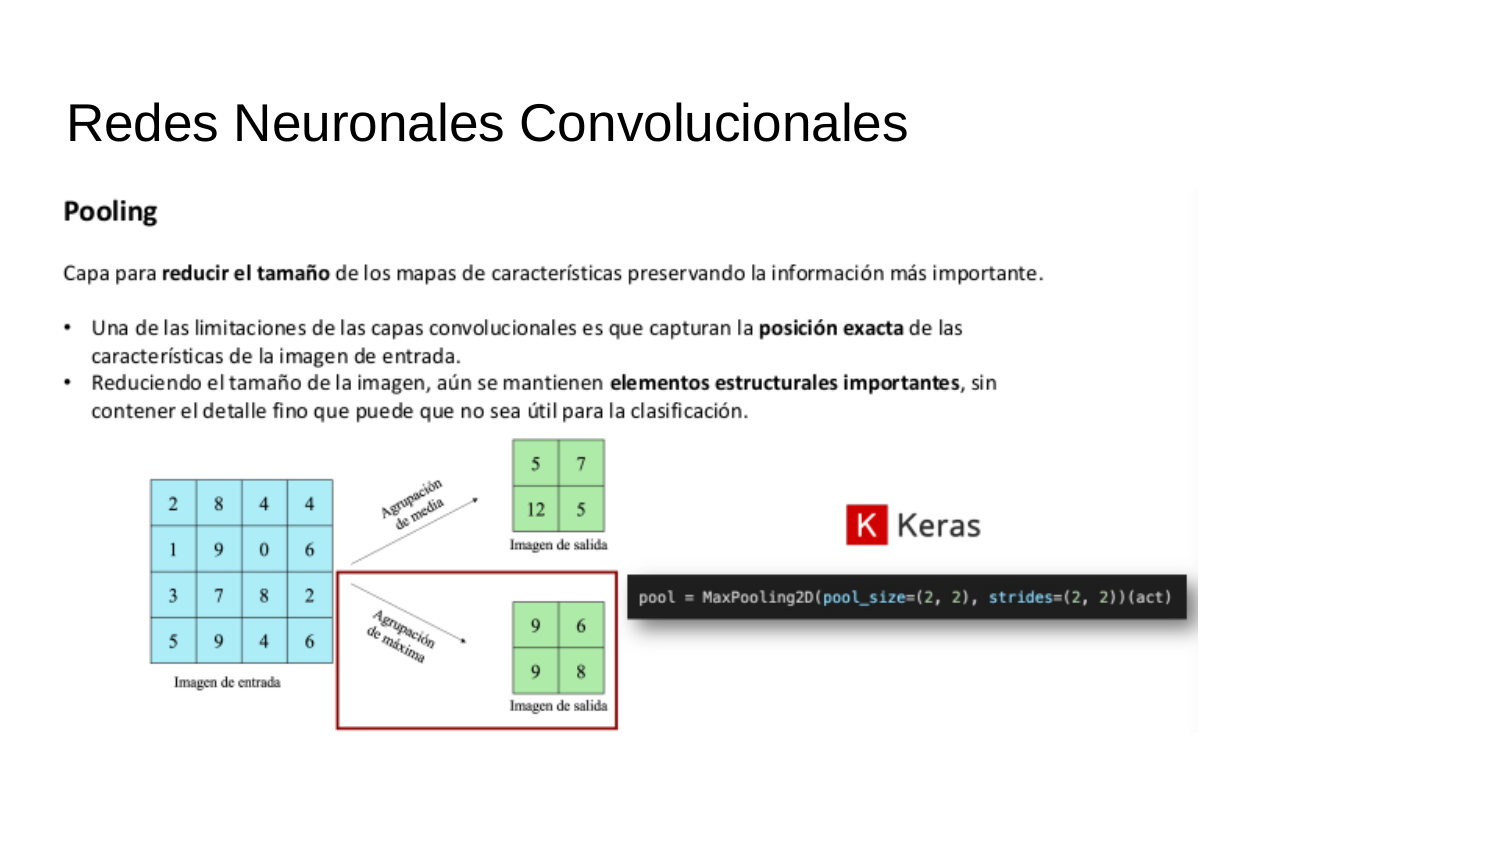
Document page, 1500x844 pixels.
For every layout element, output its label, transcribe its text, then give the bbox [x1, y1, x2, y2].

title Redes Neuronales Convolucionales [51, 72, 1449, 167]
picture [51, 188, 1198, 733]
